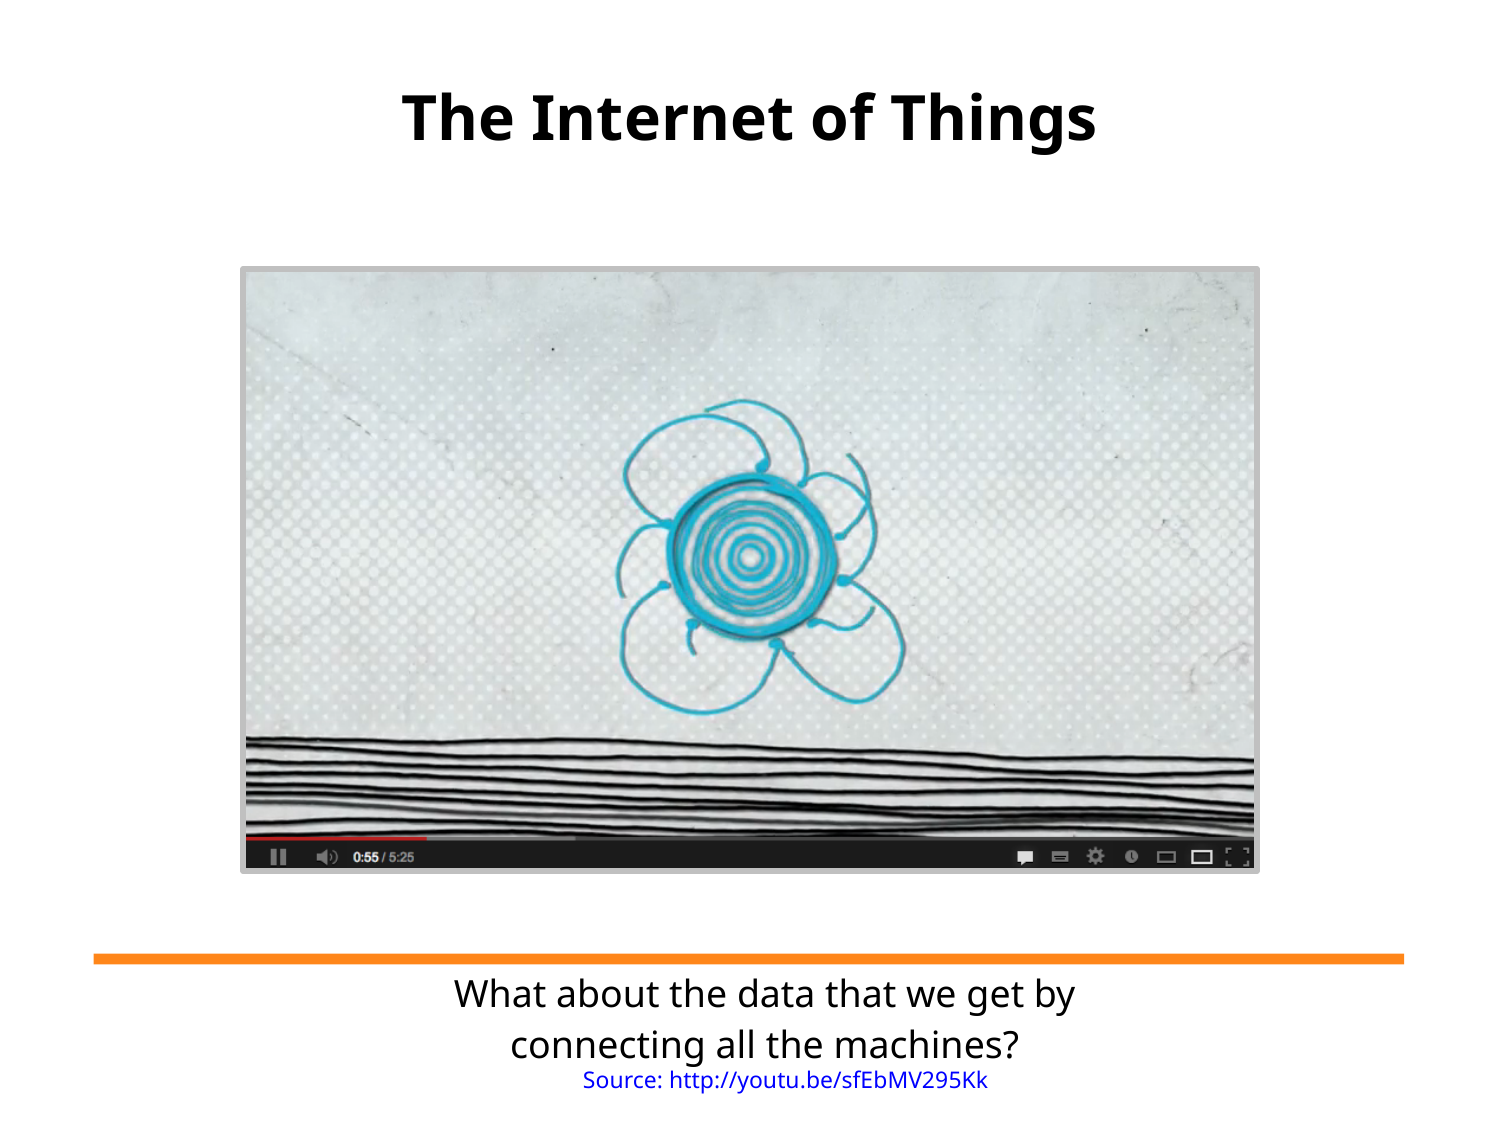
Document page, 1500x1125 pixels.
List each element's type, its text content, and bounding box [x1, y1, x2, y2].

title The Internet of Things [75, 44, 1426, 188]
picture [0, 0, 1500, 1125]
text_box Source: http://youtu.be/sfEbMV295Kk [568, 1056, 932, 1098]
text_box What about the data that we get by connecting all the machines? [382, 960, 1148, 1064]
